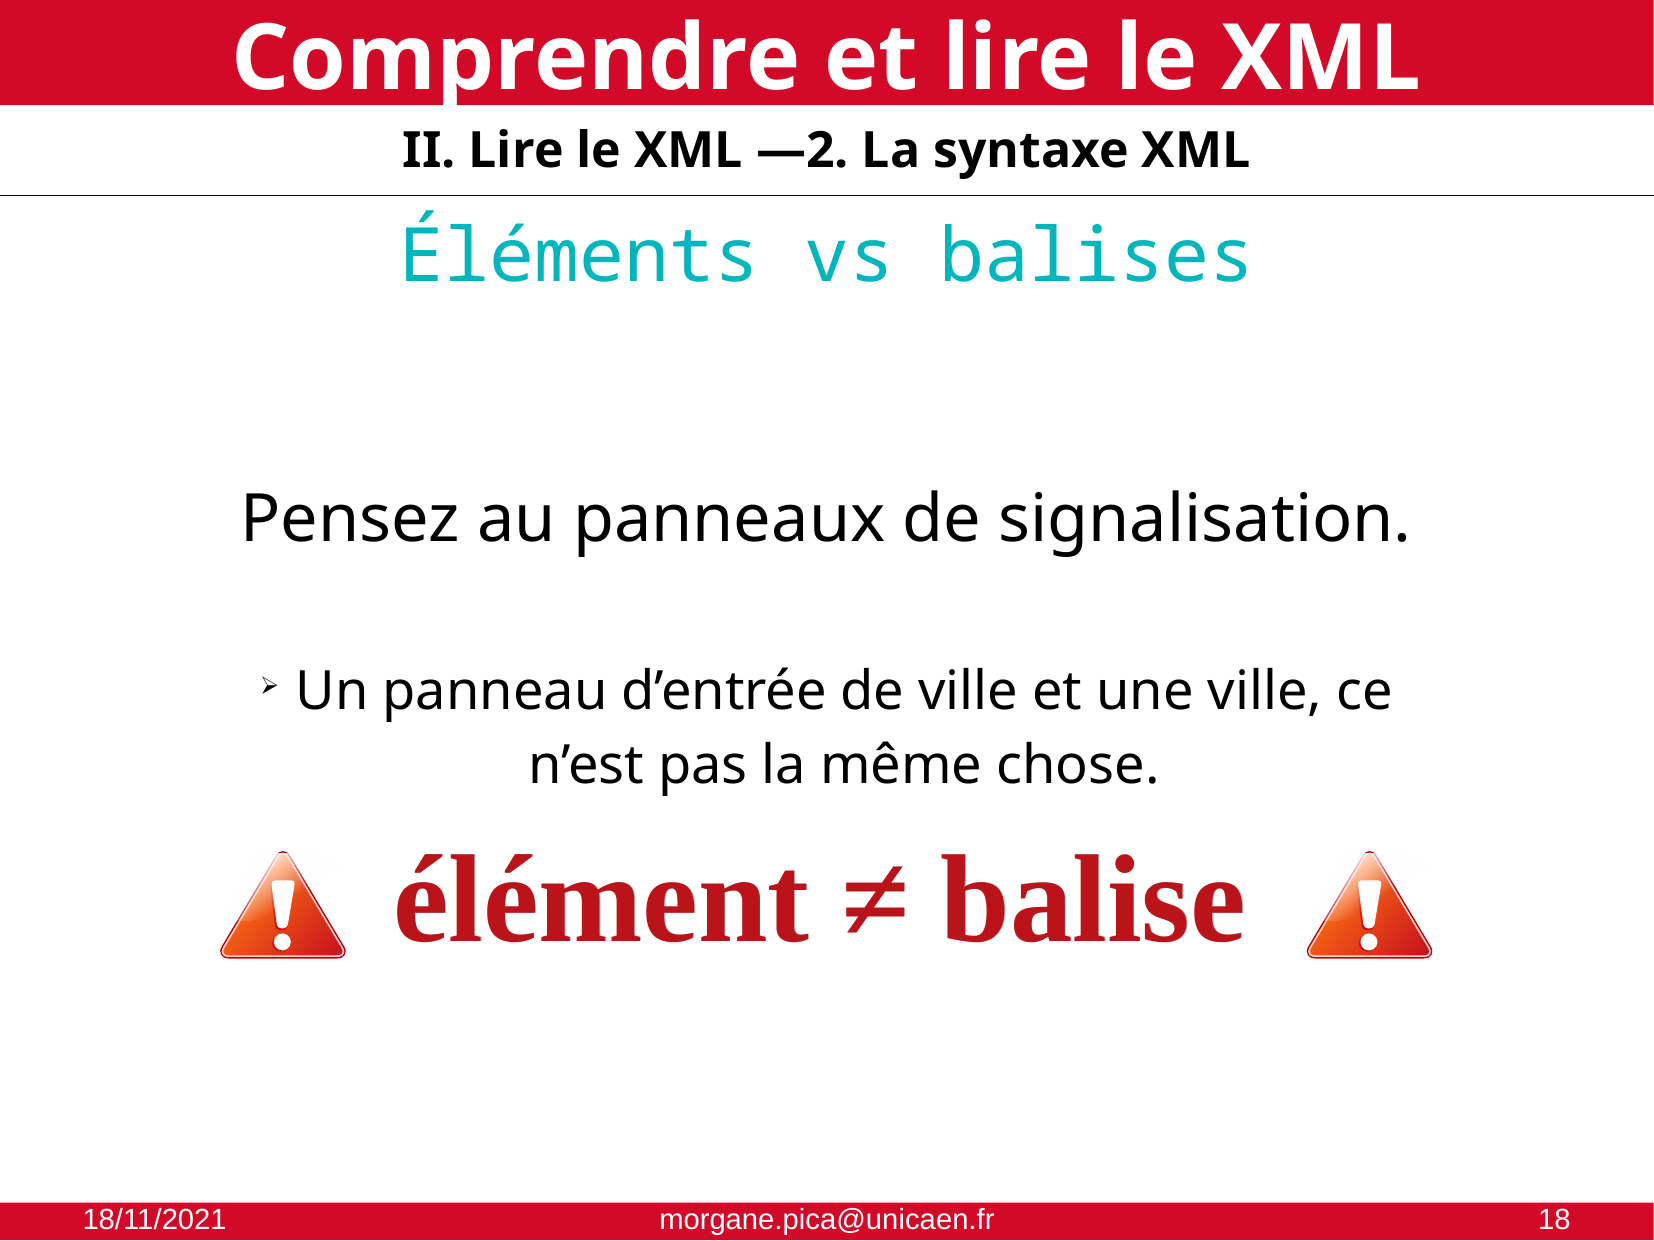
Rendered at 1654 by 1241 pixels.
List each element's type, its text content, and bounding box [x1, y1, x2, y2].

picture [199, 824, 368, 992]
text_box Éléments vs balises [161, 193, 1493, 284]
title Comprendre et lire le XML [0, 0, 1654, 106]
text_box Pensez au panneaux de signalisation. Un panneau d’entrée de ville et une ville, ce n’est pas la même chose. [205, 462, 1449, 766]
picture [1286, 824, 1454, 992]
text_box élément ≠ balise [378, 822, 1294, 986]
title II. Lire le XML —2. La syntaxe XML [0, 106, 1654, 191]
